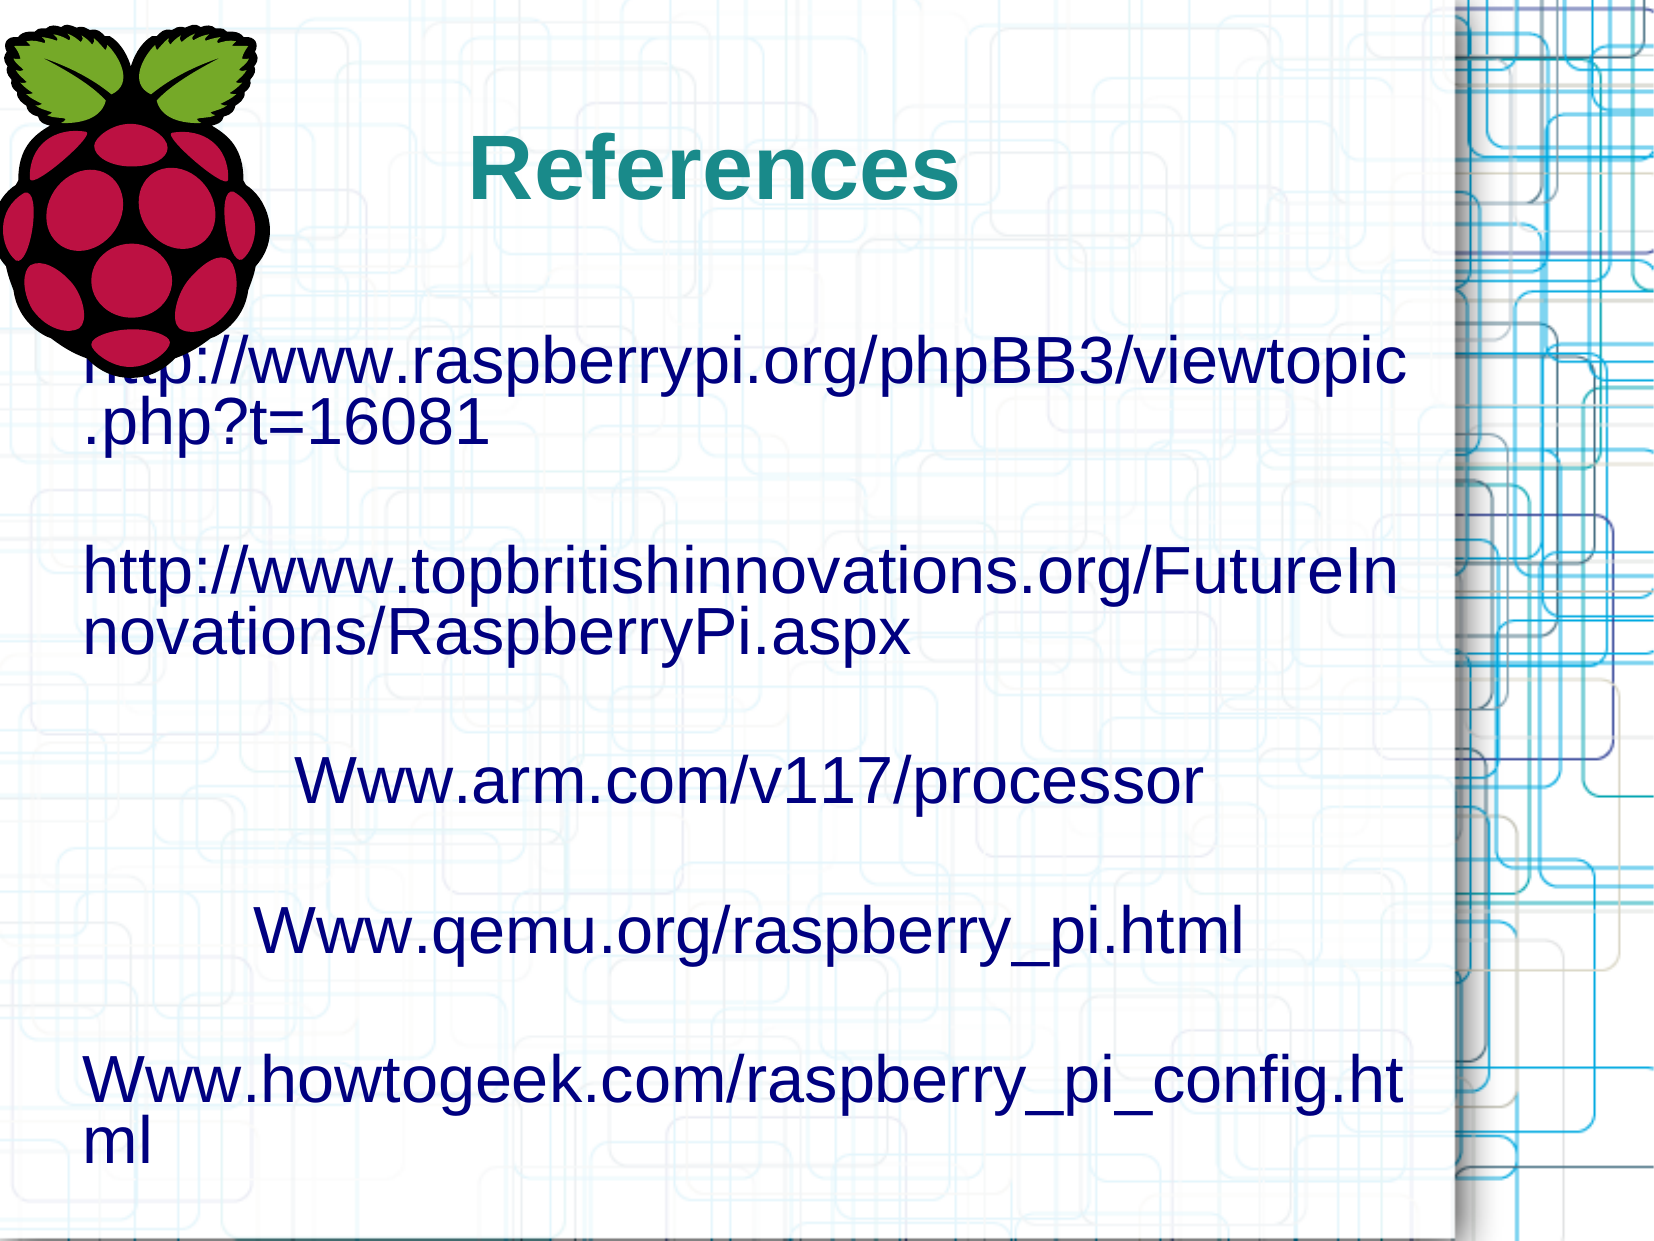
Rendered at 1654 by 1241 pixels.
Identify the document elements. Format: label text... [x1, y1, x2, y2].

subtitle http://www.raspberrypi.org/phpBB3/viewtopic.php?t=16081 http://www.topbritishinnovations.org/FutureInnovations/RaspberryPi.aspx Www.arm.com/v117/processor Www.qemu.org/raspberry_pi.html Www.howtogeek.com/raspberry_pi_config.html ARM Processor architecture paper - James alan[1999] [82, 323, 1418, 1221]
title References [272, 64, 1406, 272]
picture [0, 0, 1654, 1241]
